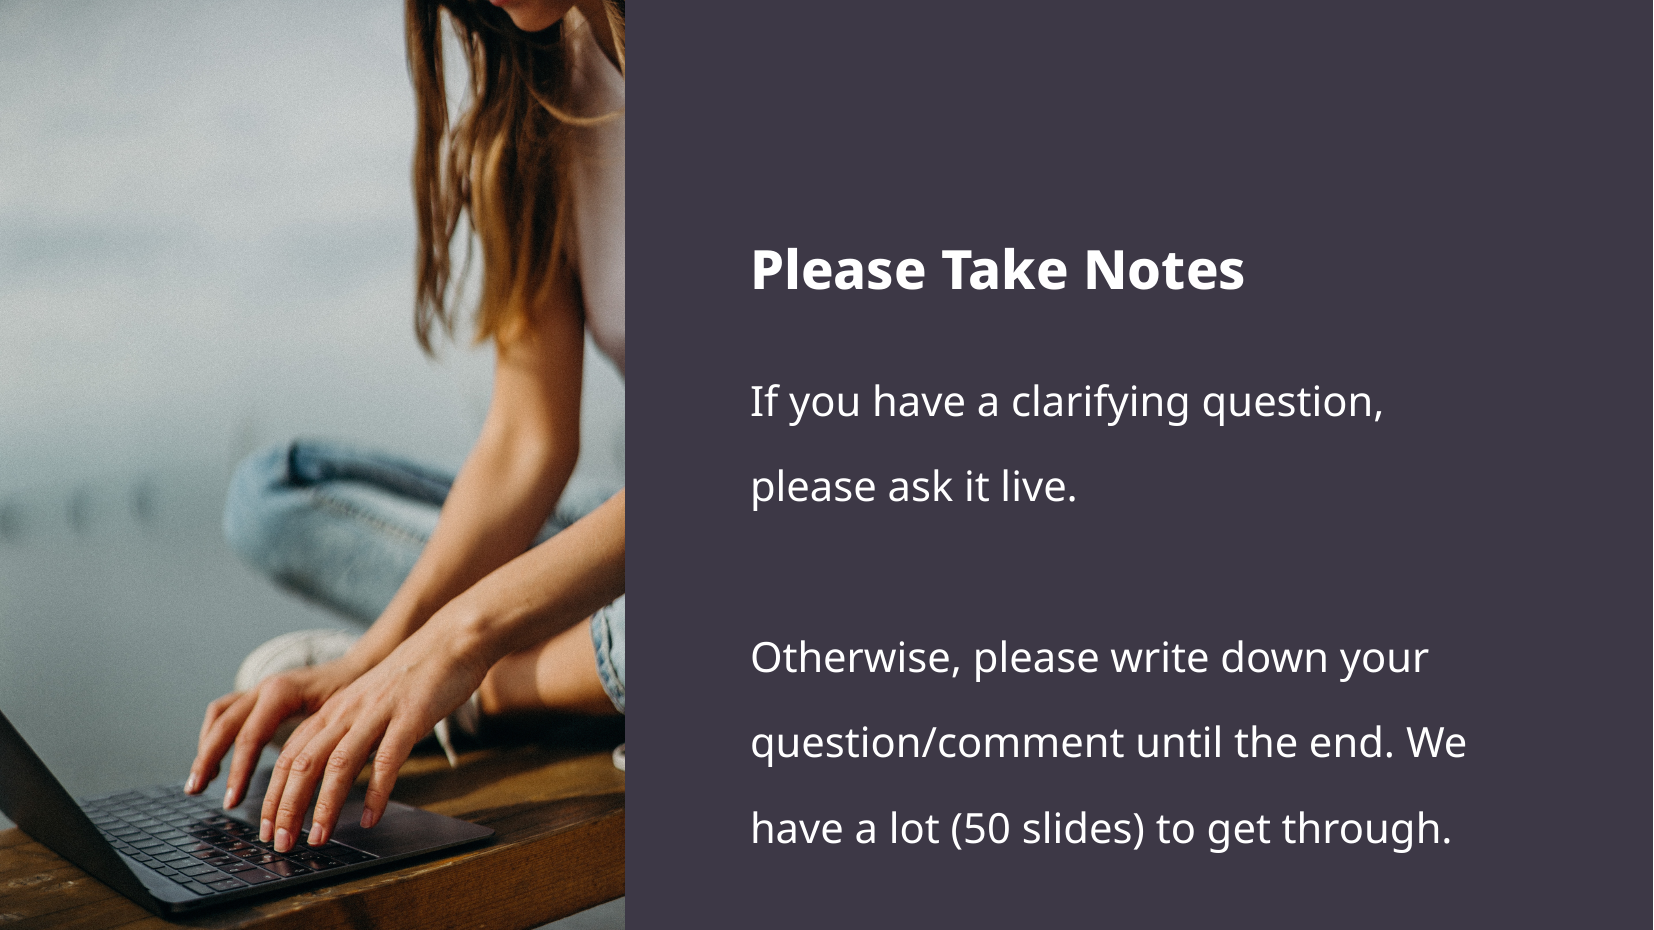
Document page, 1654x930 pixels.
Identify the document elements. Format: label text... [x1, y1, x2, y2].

picture [0, 0, 625, 930]
subtitle If you have a clarifying question, please ask it live. Otherwise, please write down your question/comment until the end. We have a lot (50 slides) to get through. [750, 342, 1501, 883]
title Please Take Notes [750, 150, 1501, 306]
